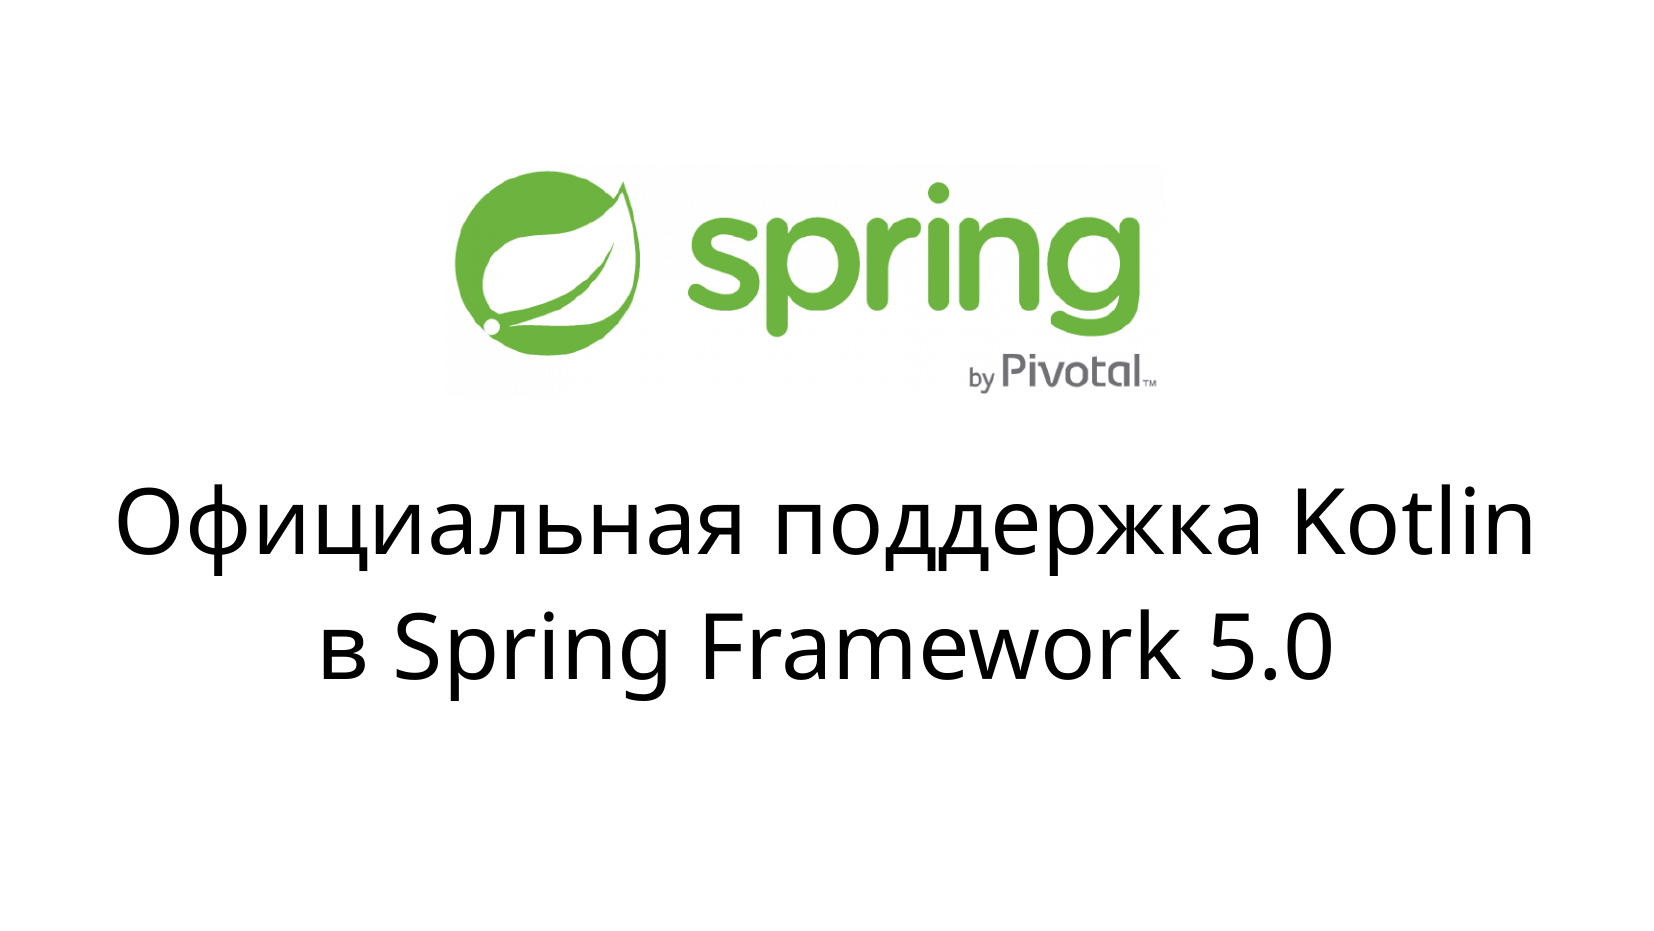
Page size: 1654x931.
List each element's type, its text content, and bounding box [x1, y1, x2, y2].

title Официальная поддержка Kotlin в Spring Framework 5.0 [82, 480, 1571, 682]
picture [446, 164, 1166, 398]
